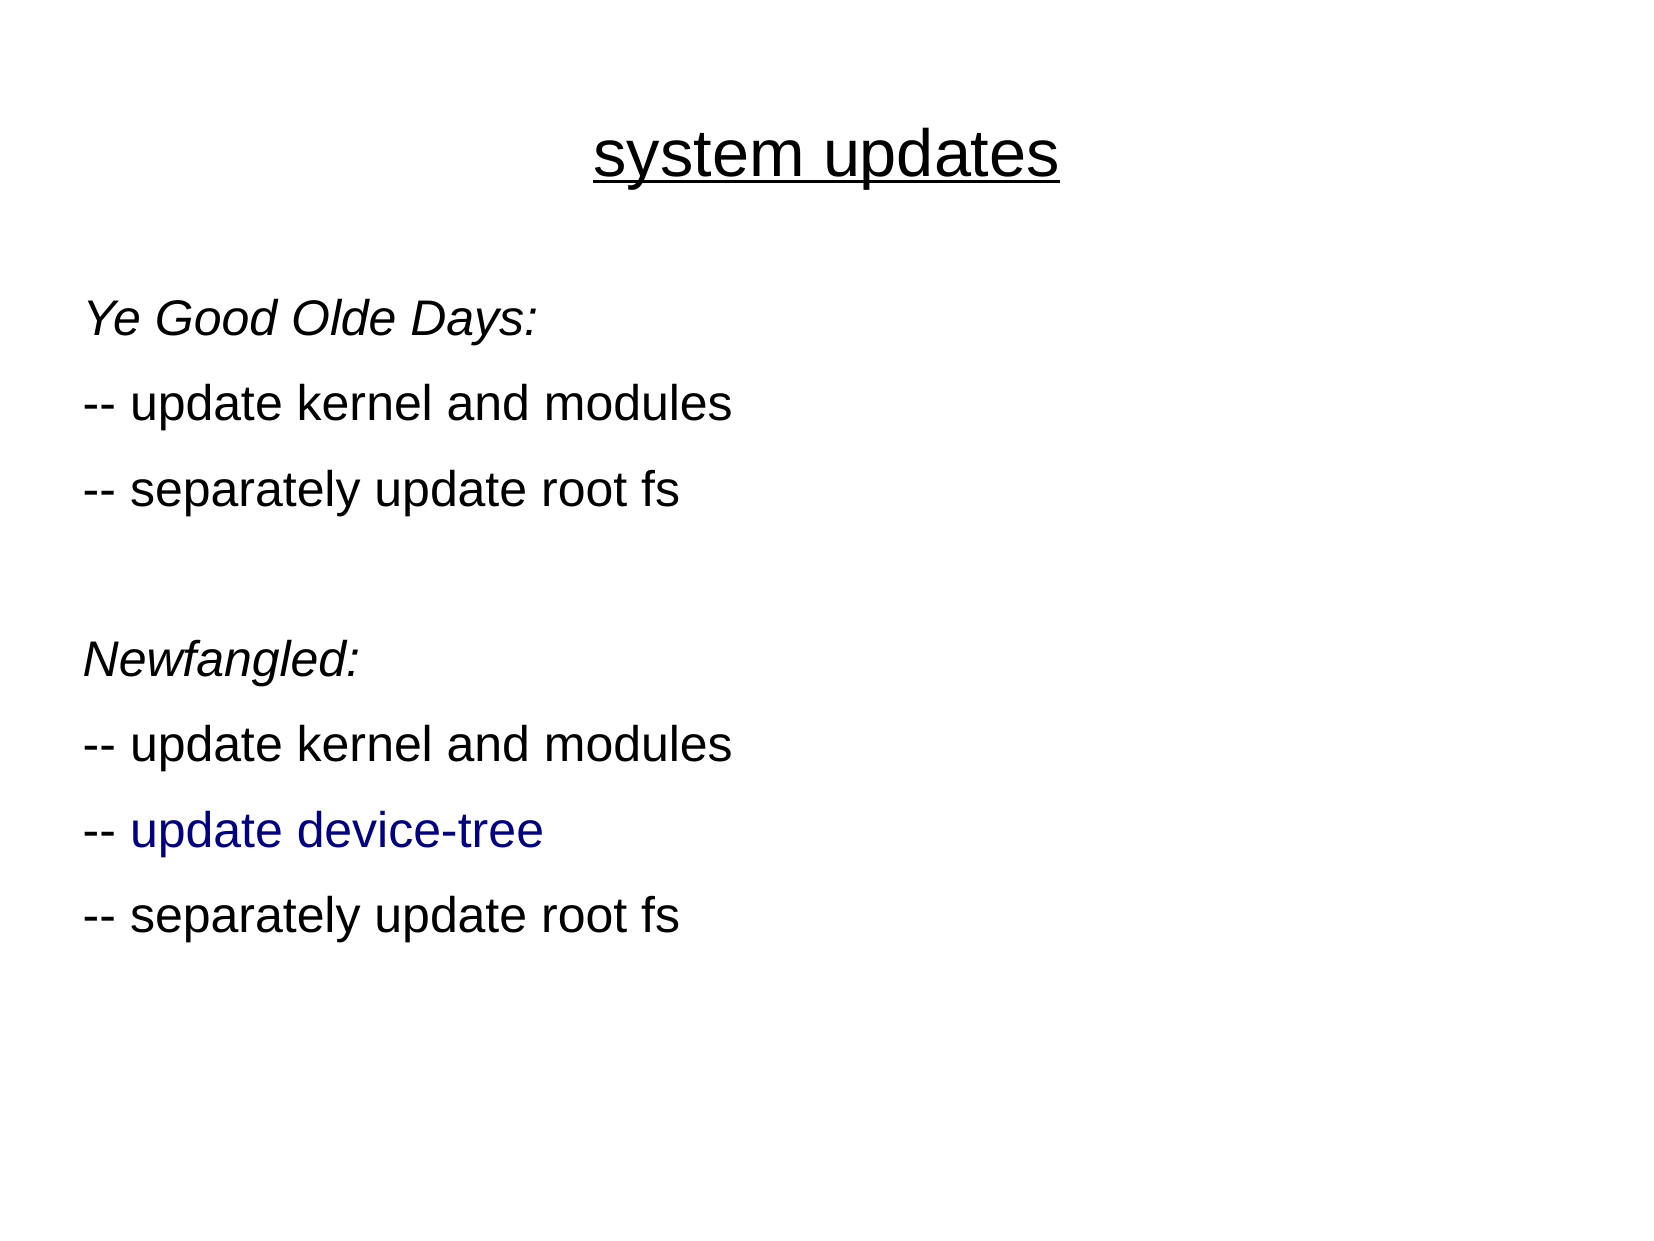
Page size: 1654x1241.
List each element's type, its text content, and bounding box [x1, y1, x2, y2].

title system updates [82, 49, 1571, 257]
list Ye Good Olde Days: -- update kernel and modules -- separately update root fs Newfangled: -- update kernel and modules -- update device-tree -- separately update root fs [82, 290, 1571, 1010]
